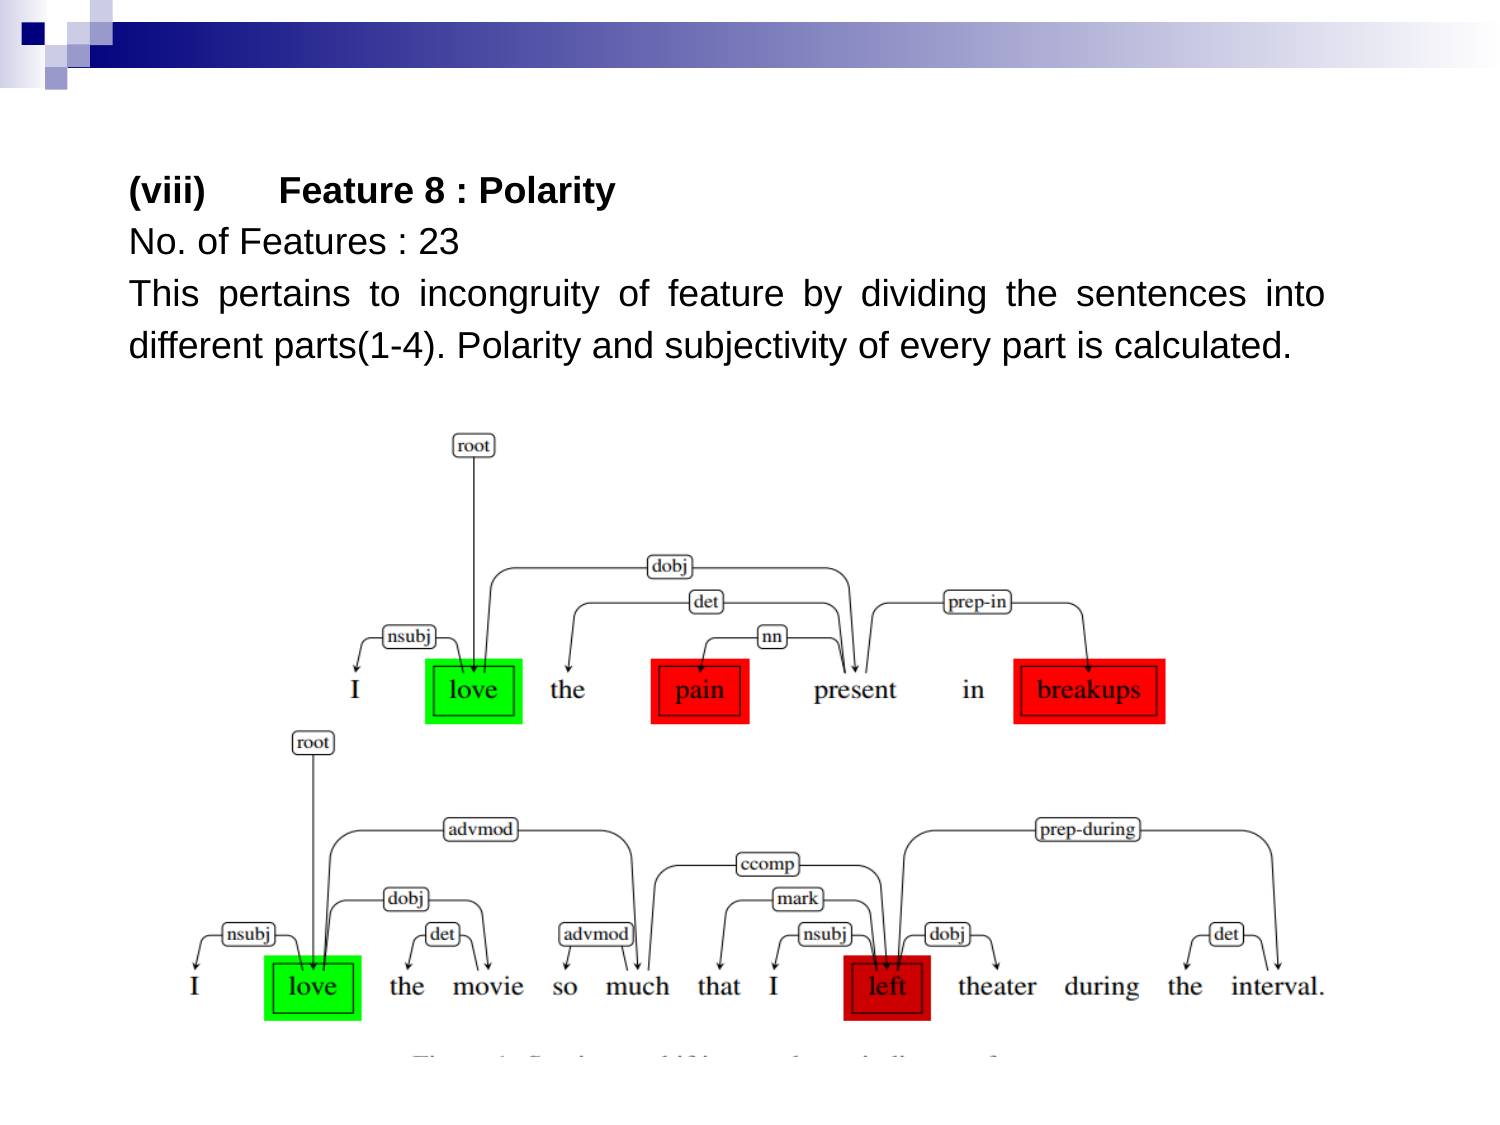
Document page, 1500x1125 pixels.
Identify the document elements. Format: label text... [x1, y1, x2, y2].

text_box (viii) Feature 8 : Polarity No. of Features : 23 This pertains to incongruity of feature by dividing the sentences into different parts(1-4). Polarity and subjectivity of every part is calculated. [113, 143, 1341, 567]
picture [148, 417, 1341, 1057]
